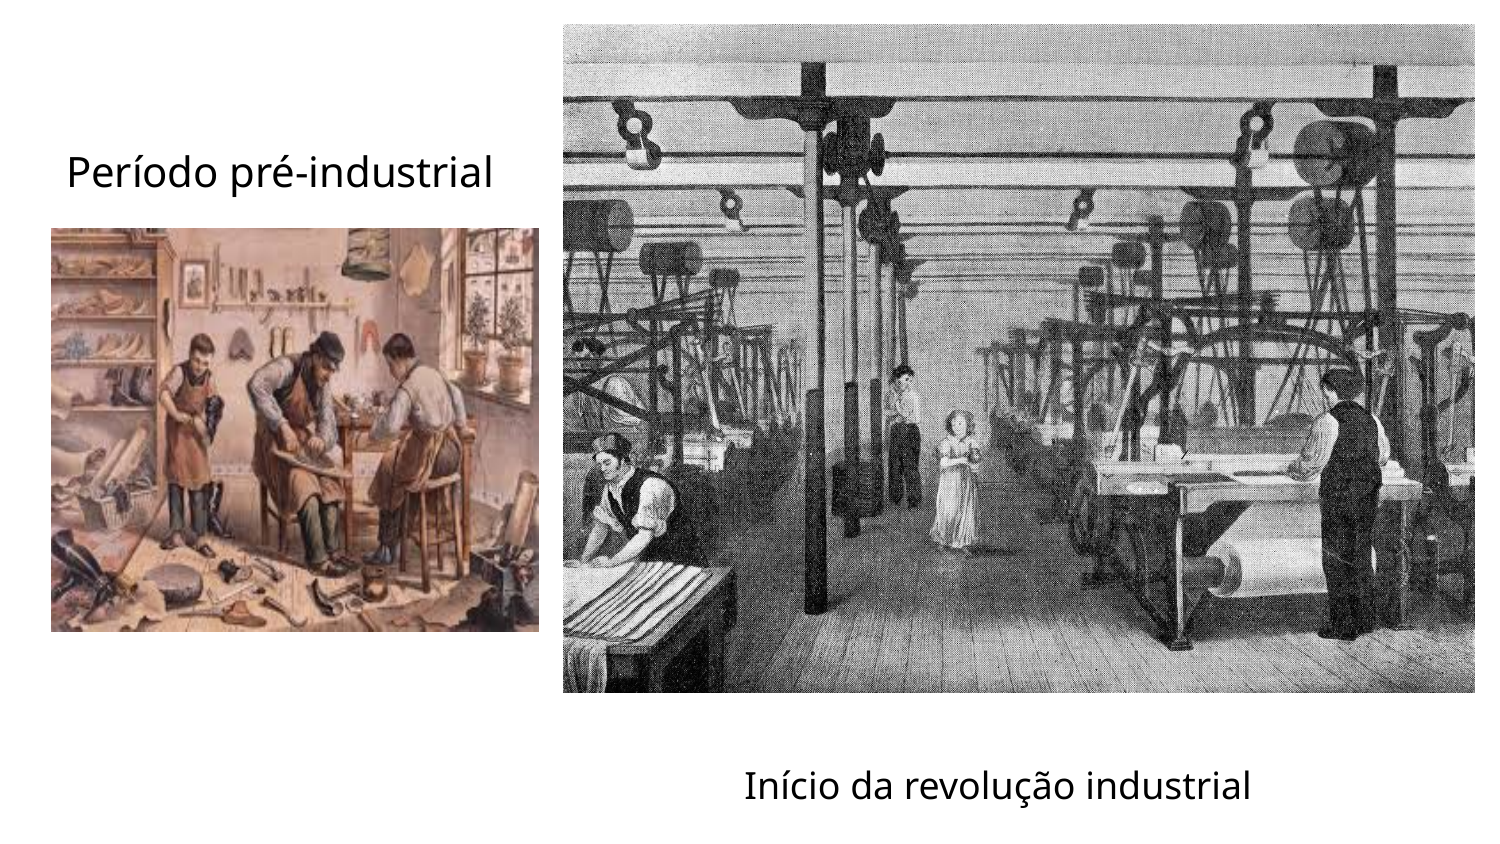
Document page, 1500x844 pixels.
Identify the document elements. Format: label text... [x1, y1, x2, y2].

picture [563, 24, 1475, 693]
title Início da revolução industrial [729, 701, 1310, 826]
picture [51, 228, 539, 632]
title Período pré-industrial [51, 91, 512, 216]
